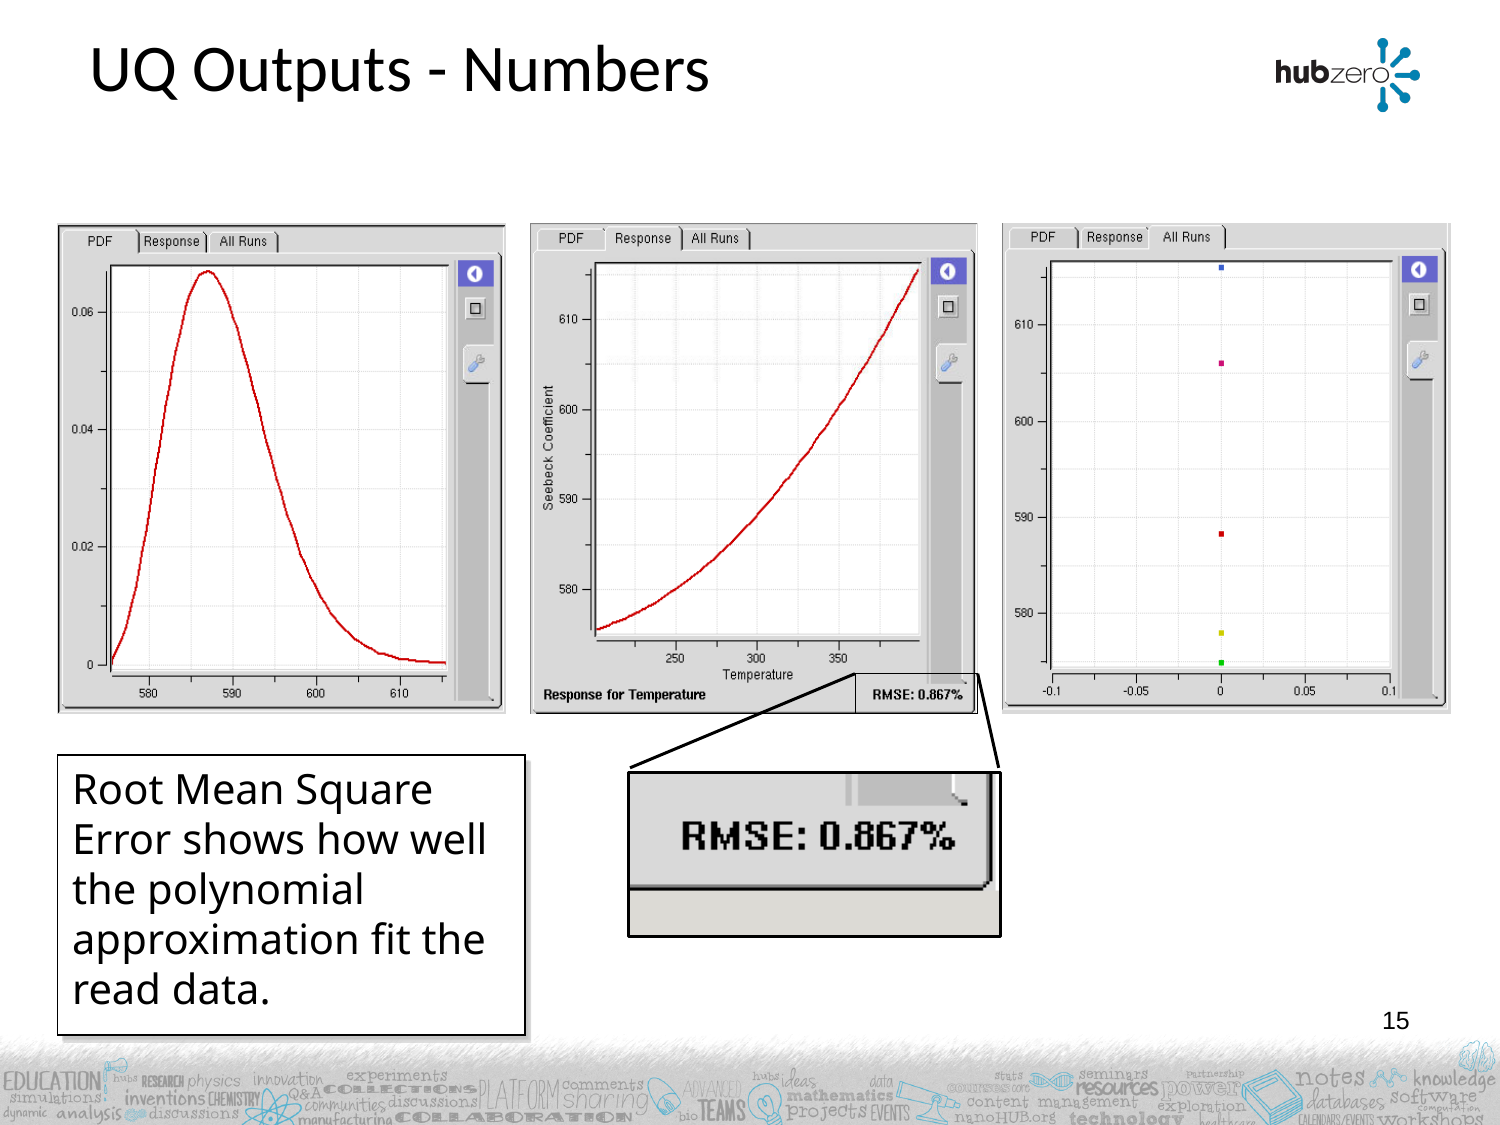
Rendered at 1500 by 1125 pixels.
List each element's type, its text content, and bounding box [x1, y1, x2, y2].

text_box UQ Outputs - Numbers [75, 12, 1249, 118]
picture [765, 676, 855, 714]
picture [1002, 223, 1451, 714]
text_box Root Mean Square Error shows how well the polynomial approximation fit the read data. [57, 754, 526, 1036]
picture [1272, 35, 1423, 115]
picture [856, 674, 977, 713]
picture [57, 223, 506, 714]
text_box <number> [1074, 989, 1425, 1050]
picture [530, 223, 978, 714]
picture [0, 1034, 1500, 1125]
picture [630, 773, 999, 935]
